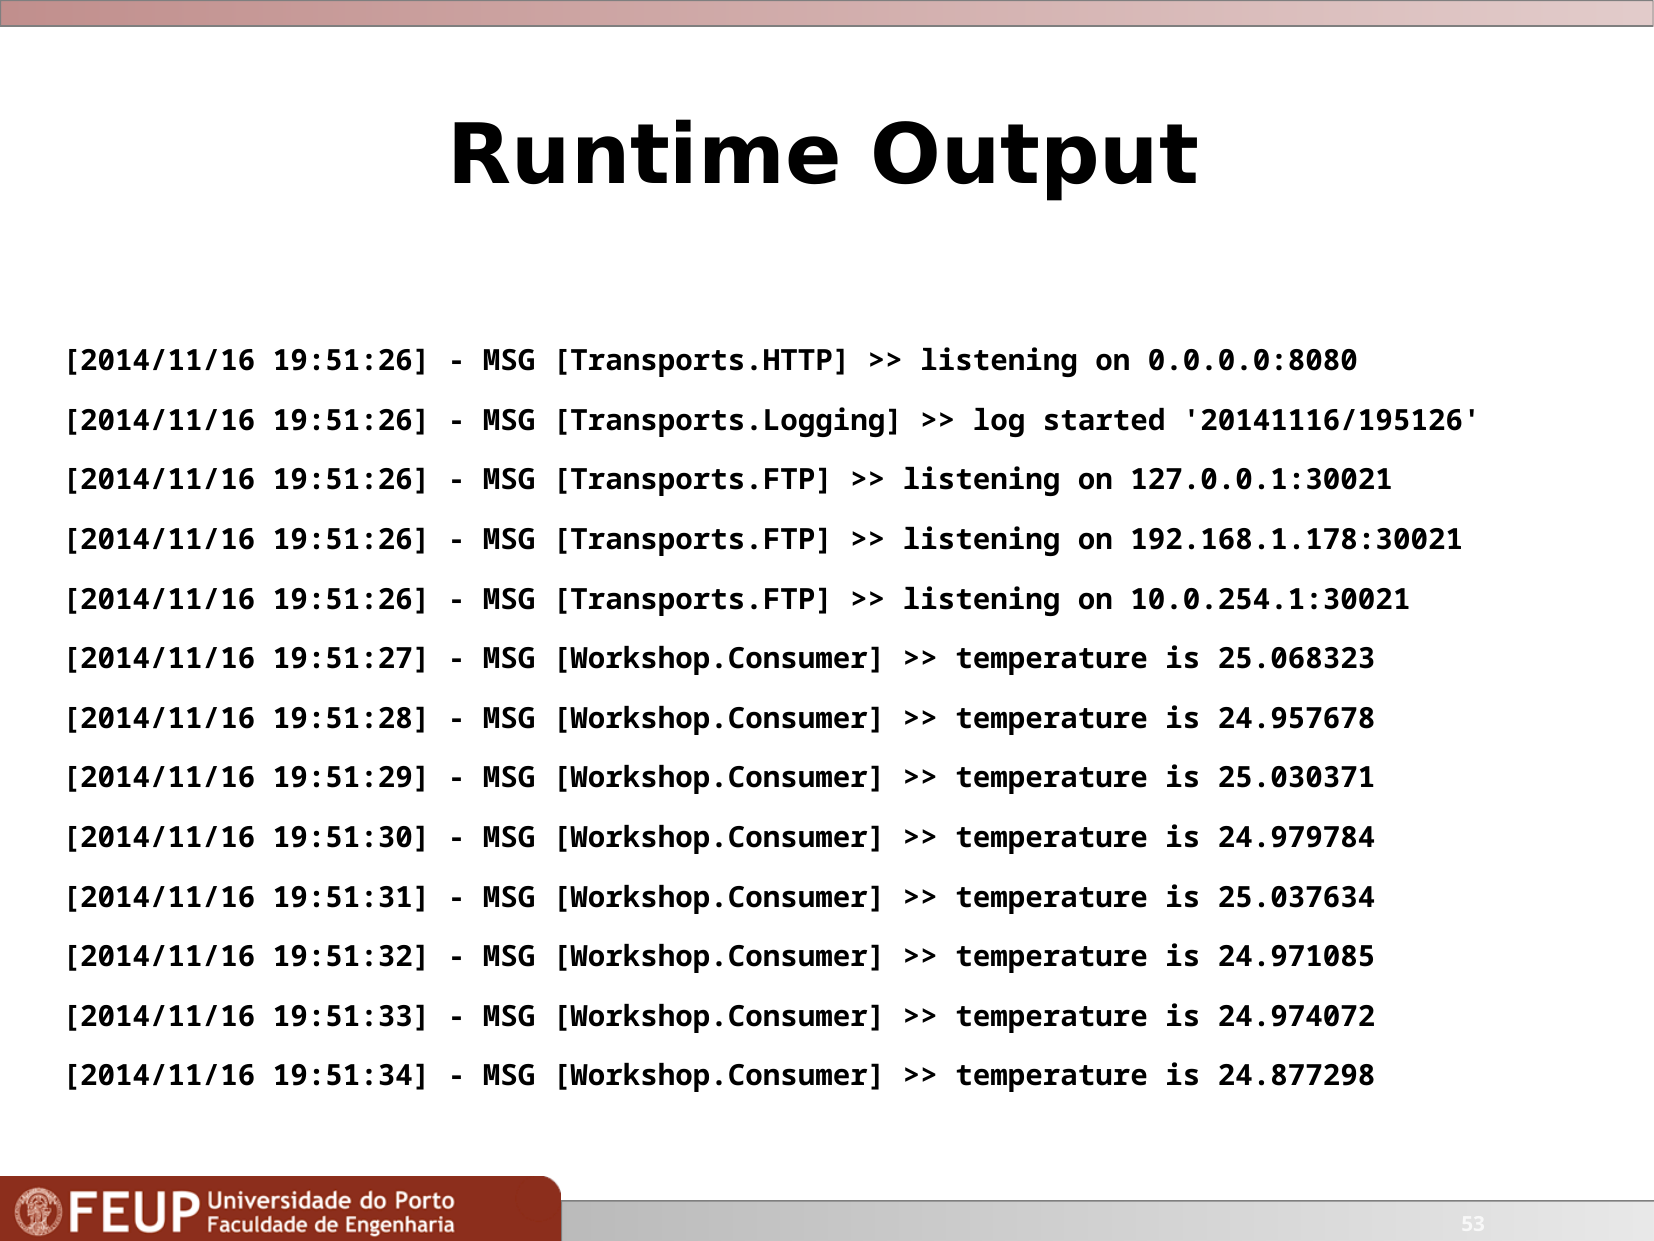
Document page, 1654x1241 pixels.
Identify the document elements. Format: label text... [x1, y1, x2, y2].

list [2014/11/16 19:51:26] - MSG [Transports.HTTP] >> listening on 0.0.0.0:8080 [2014/11/16 19:51:26] - MSG [Transports.Logging] >> log started '20141116/195126' [2014/11/16 19:51:26] - MSG [Transports.FTP] >> listening on 127.0.0.1:30021 [2014/11/16 19:51:26] - MSG [Transports.FTP] >> listening on 192.168.1.178:30021 [2014/11/16 19:51:26] - MSG [Transports.FTP] >> listening on 10.0.254.1:30021 [2014/11/16 19:51:27] - MSG [Workshop.Consumer] >> temperature is 25.068323 [2014/11/16 19:51:28] - MSG [Workshop.Consumer] >> temperature is 24.957678 [2014/11/16 19:51:29] - MSG [Workshop.Consumer] >> temperature is 25.030371 [2014/11/16 19:51:30] - MSG [Workshop.Consumer] >> temperature is 24.979784 [2014/11/16 19:51:31] - MSG [Workshop.Consumer] >> temperature is 25.037634 [2014/11/16 19:51:32] - MSG [Workshop.Consumer] >> temperature is 24.971085 [2014/11/16 19:51:33] - MSG [Workshop.Consumer] >> temperature is 24.974072 [2014/11/16 19:51:34] - MSG [Workshop.Consumer] >> temperature is 24.877298 [62, 319, 1589, 1040]
title Runtime Output [64, 70, 1582, 239]
picture [0, 1176, 561, 1241]
